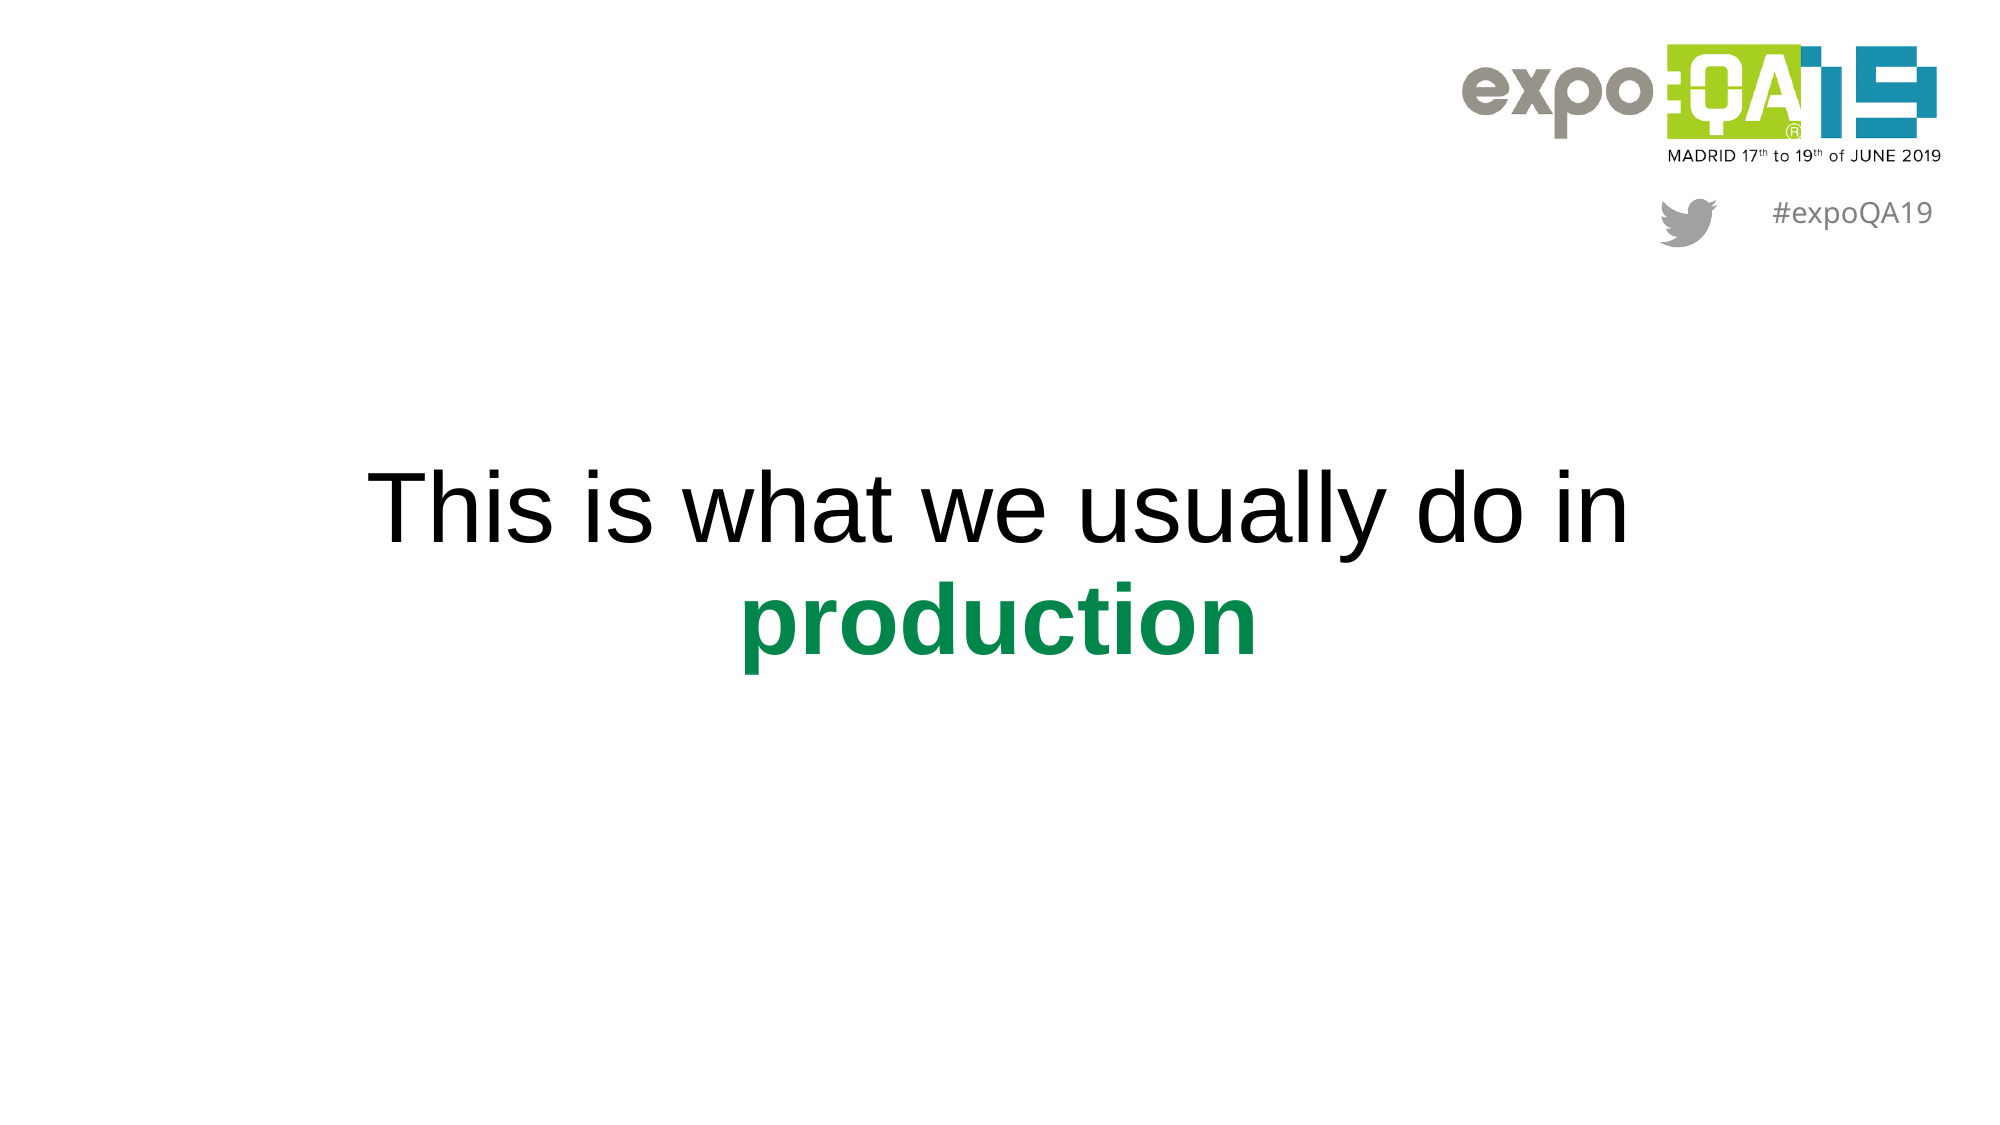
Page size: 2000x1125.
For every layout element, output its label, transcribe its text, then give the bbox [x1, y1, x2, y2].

subtitle This is what we usually do in production [137, 59, 1862, 1068]
picture [1429, 37, 1948, 165]
